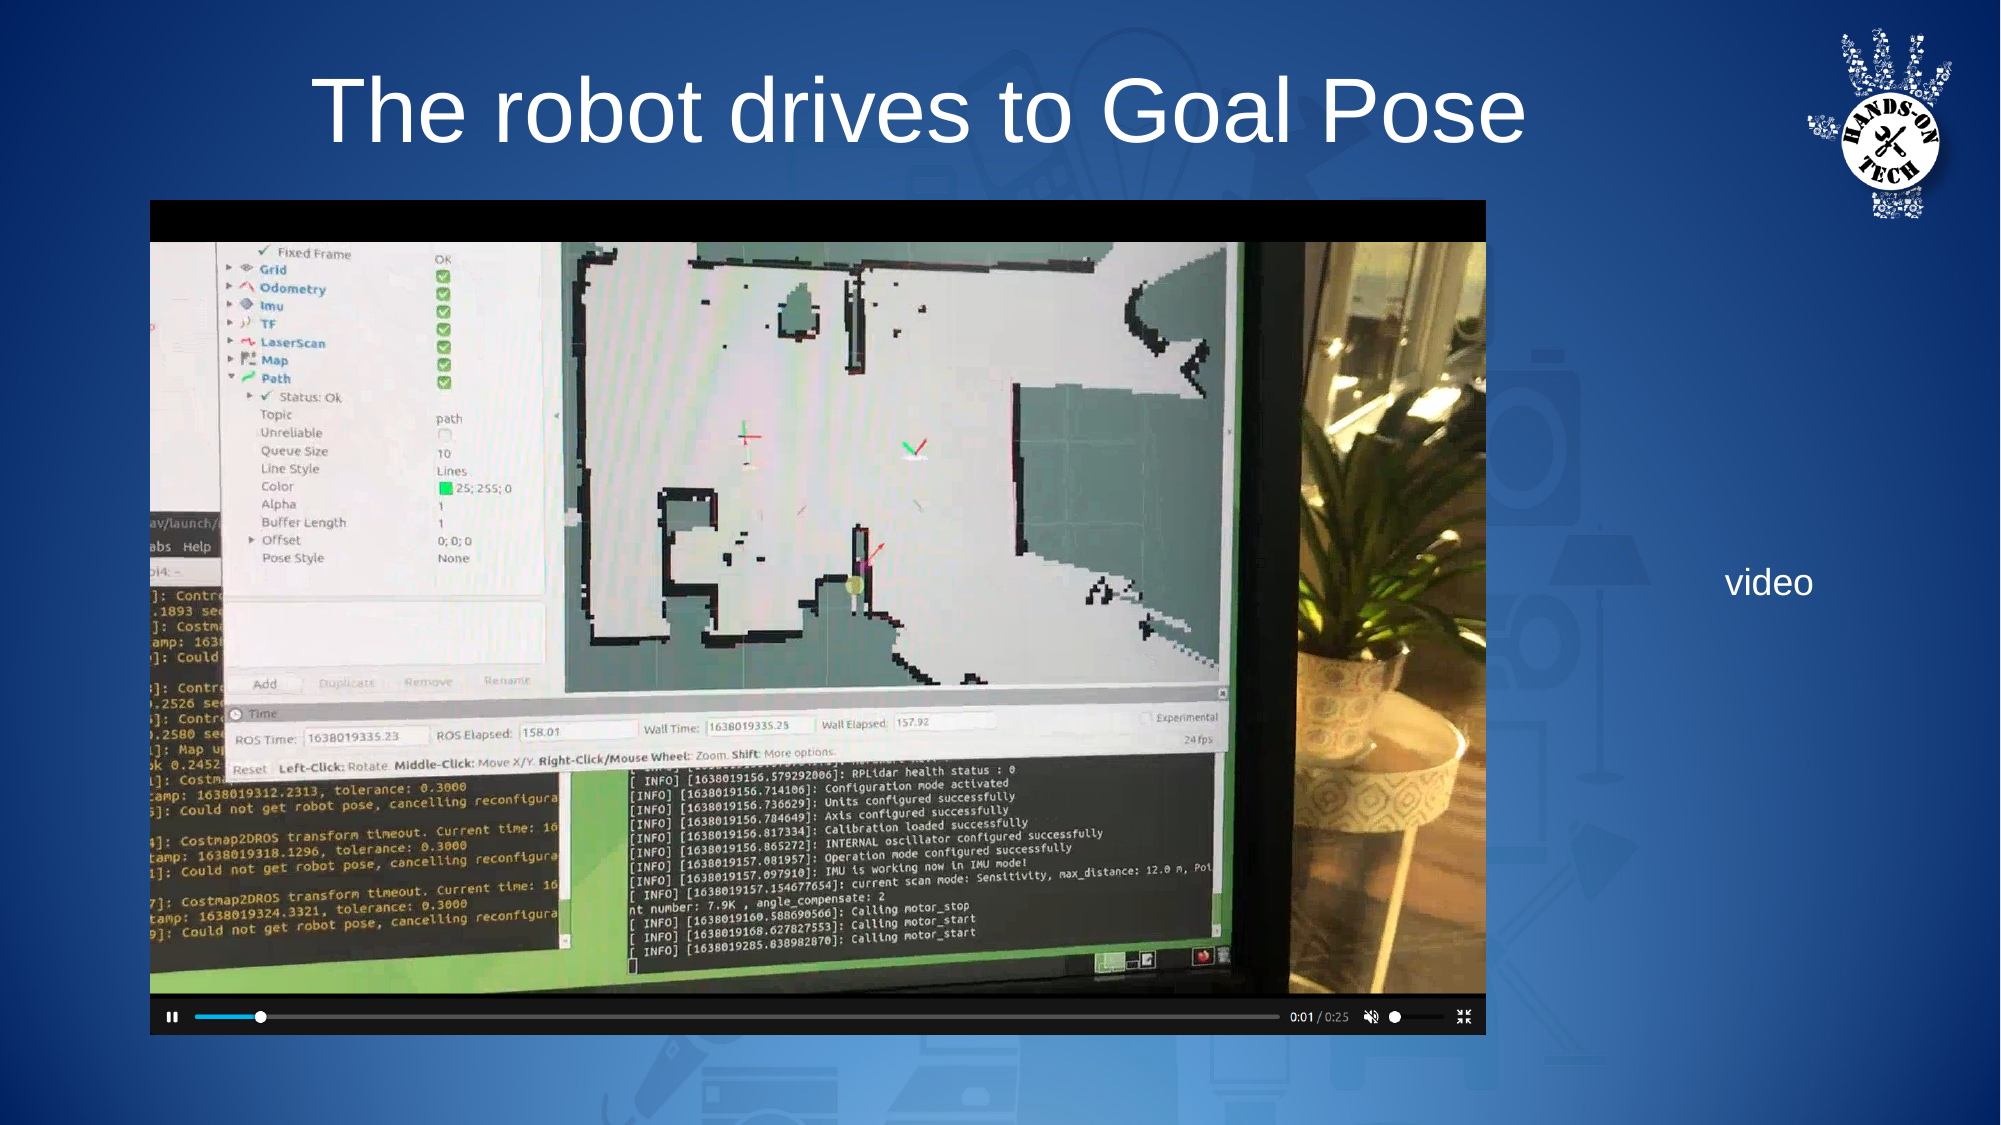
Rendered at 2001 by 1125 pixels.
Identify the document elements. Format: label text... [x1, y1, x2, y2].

picture [0, 0, 2001, 1125]
text_box The robot drives to Goal Pose [100, 3, 1741, 222]
text_box video [1710, 554, 1829, 612]
